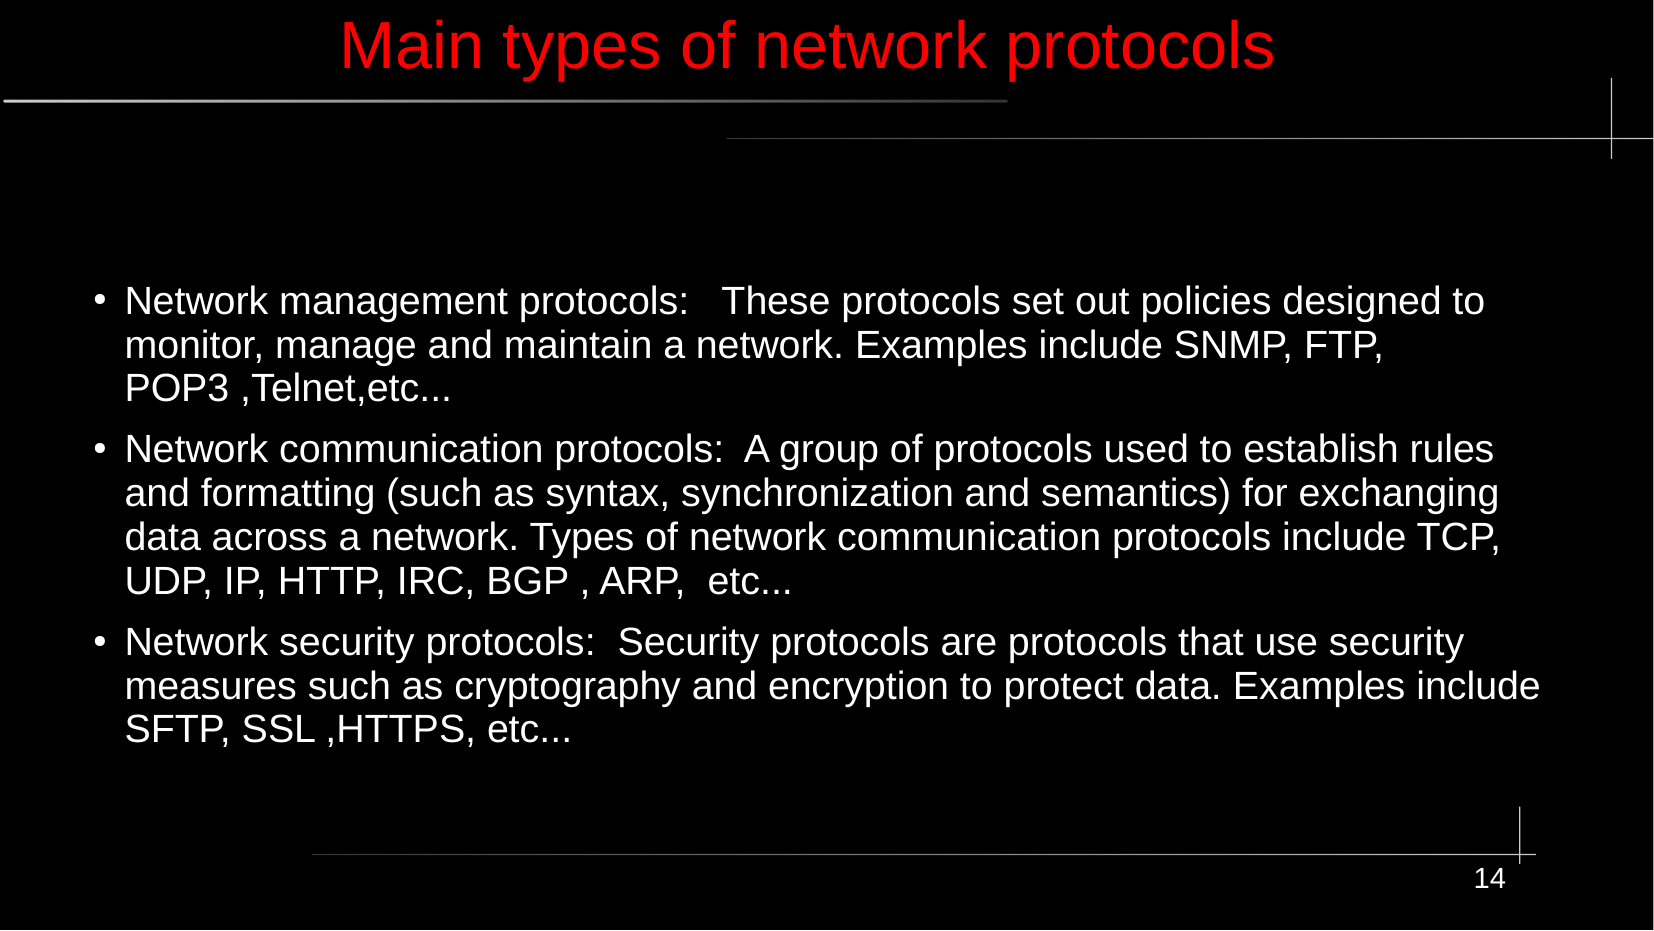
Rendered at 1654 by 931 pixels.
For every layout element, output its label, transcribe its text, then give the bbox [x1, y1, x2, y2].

list Network management protocols: These protocols set out policies designed to monitor, manage and maintain a network. Examples include SNMP, FTP, POP3 ,Telnet,etc... Network communication protocols: A group of protocols used to establish rules and formatting (such as syntax, synchronization and semantics) for exchanging data across a network. Types of network communication protocols include TCP, UDP, IP, HTTP, IRC, BGP , ARP, etc... Network security protocols: Security protocols are protocols that use security measures such as cryptography and encryption to protect data. Examples include SFTP, SSL ,HTTPS, etc... [82, 217, 1571, 758]
title Main types of network protocols [0, 0, 1565, 121]
